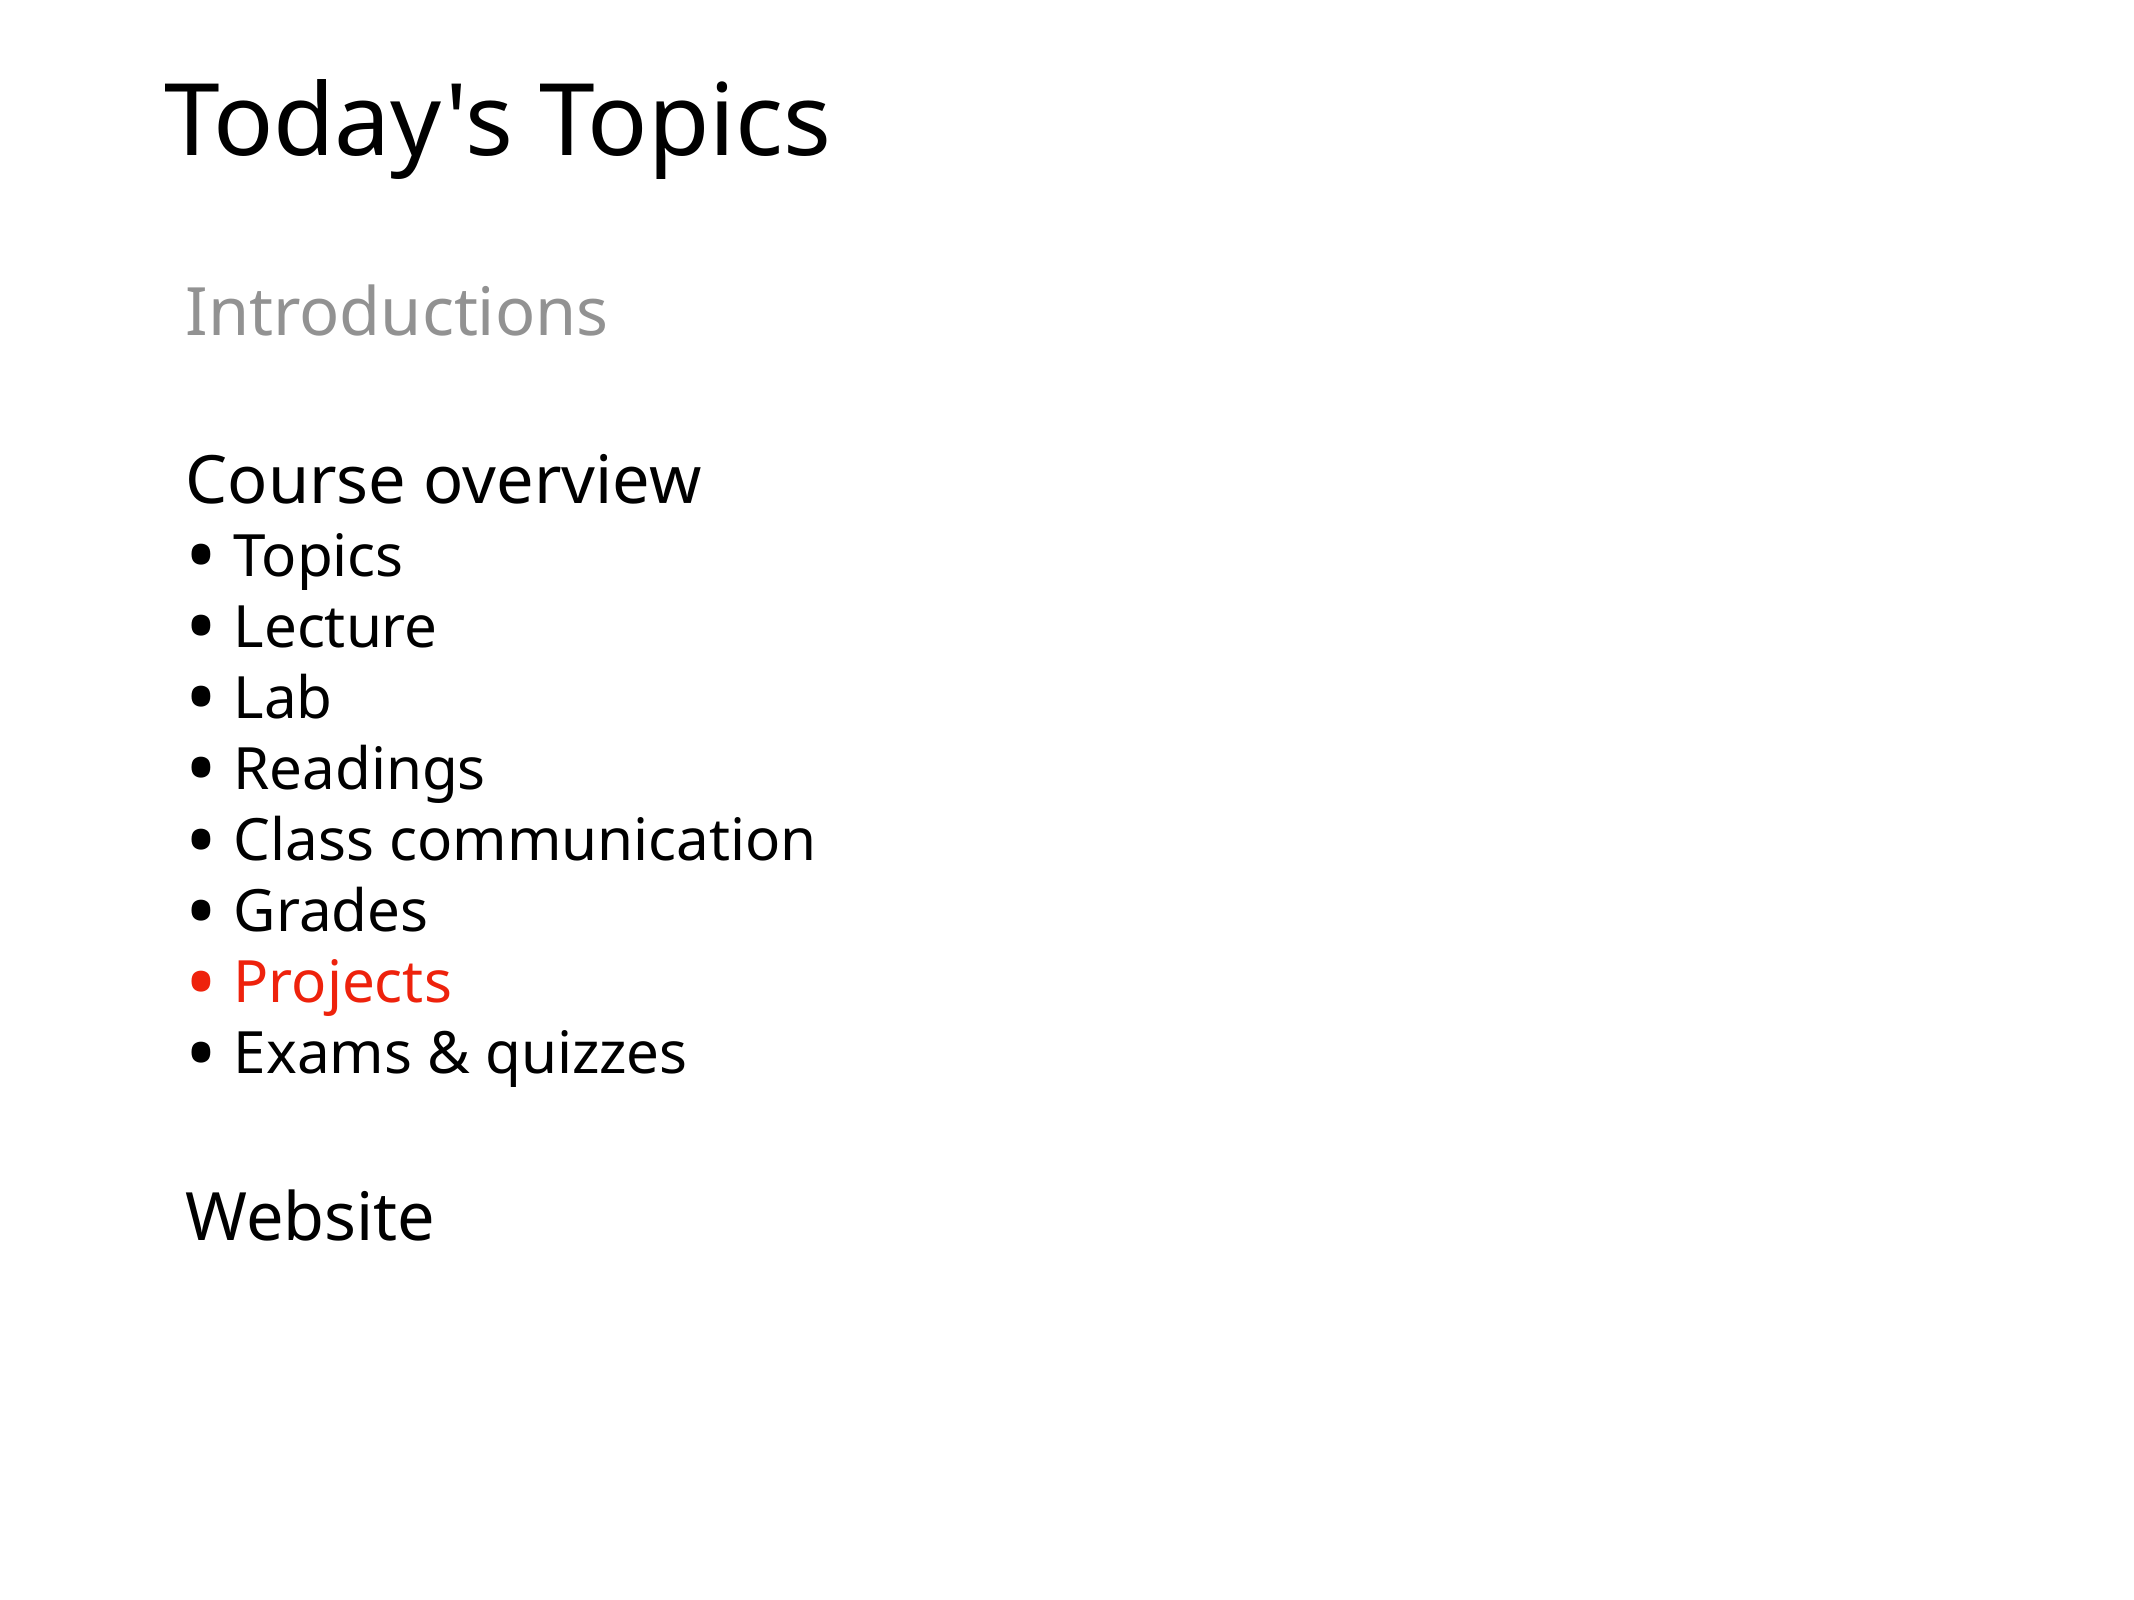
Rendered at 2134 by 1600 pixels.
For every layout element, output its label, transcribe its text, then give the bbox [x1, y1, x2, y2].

text_box Introductions Course overview Topics Lecture Lab Readings Class communication Grades Projects Exams & quizzes Website [156, 260, 1977, 1457]
text_box Today's Topics [156, 41, 1977, 190]
